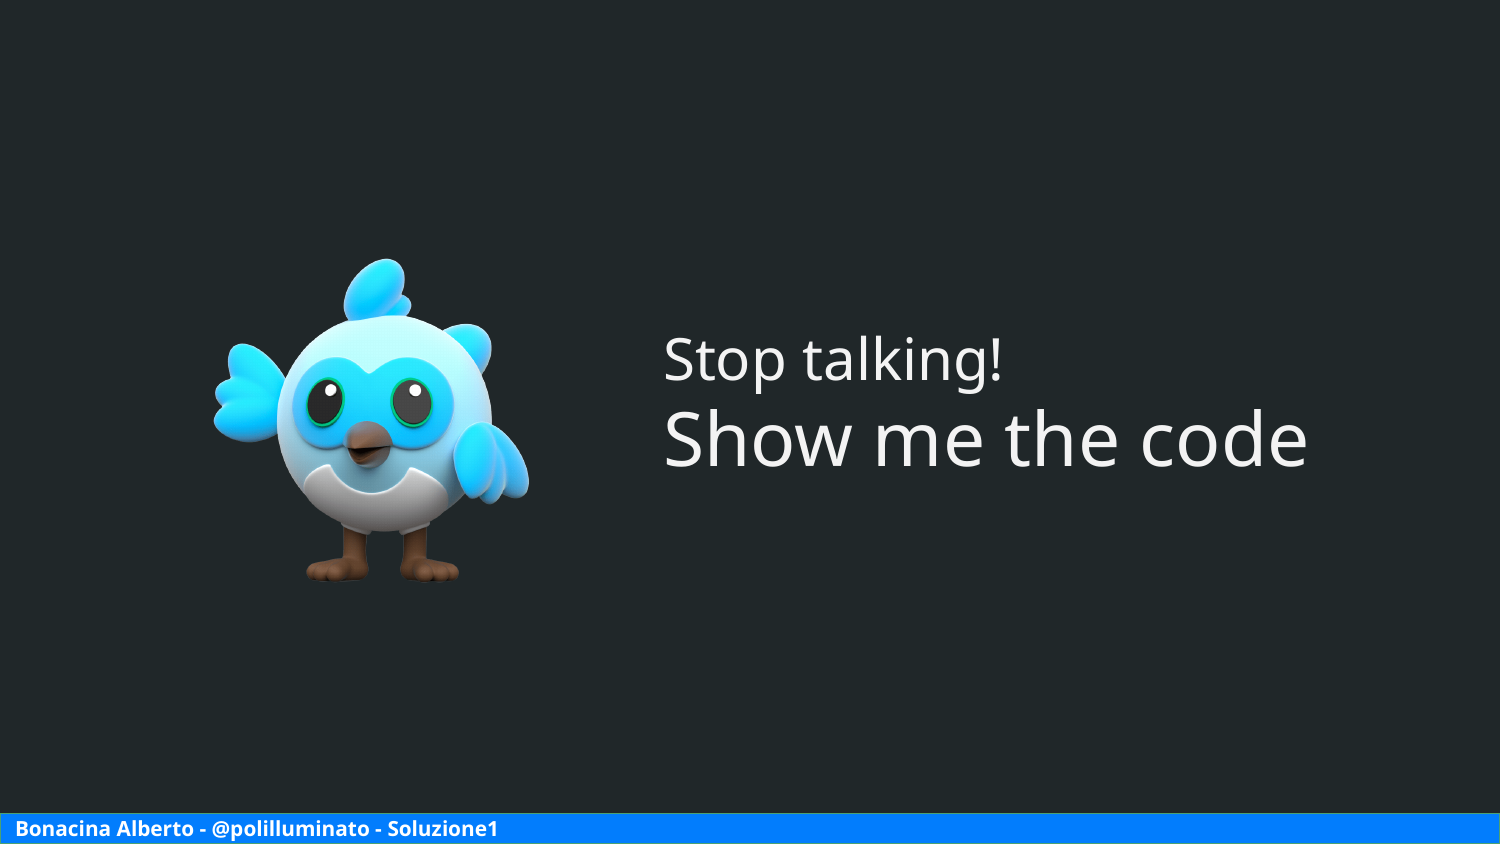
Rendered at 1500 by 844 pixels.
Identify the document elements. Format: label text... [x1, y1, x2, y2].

picture [0, 173, 775, 632]
text_box Stop talking! Show me the code [775, 306, 1337, 498]
text_box Bonacina Alberto - @polilluminato - Soluzione1 [0, 800, 1500, 844]
